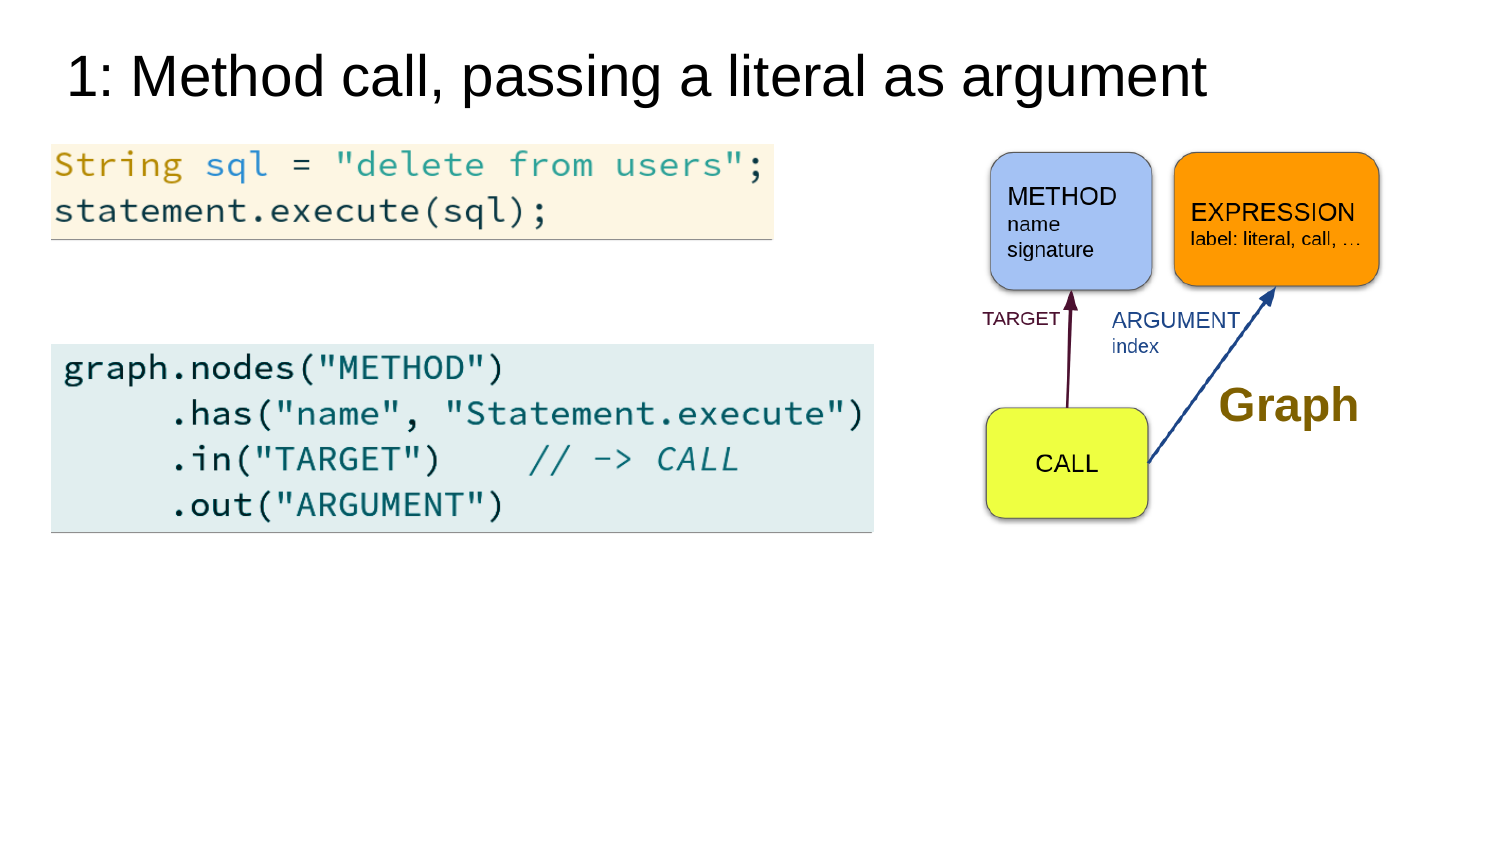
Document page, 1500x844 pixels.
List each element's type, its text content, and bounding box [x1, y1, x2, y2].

title 1: Method call, passing a literal as argument [51, 23, 1449, 117]
picture [975, 144, 1390, 532]
picture [51, 144, 774, 239]
picture [51, 344, 874, 532]
